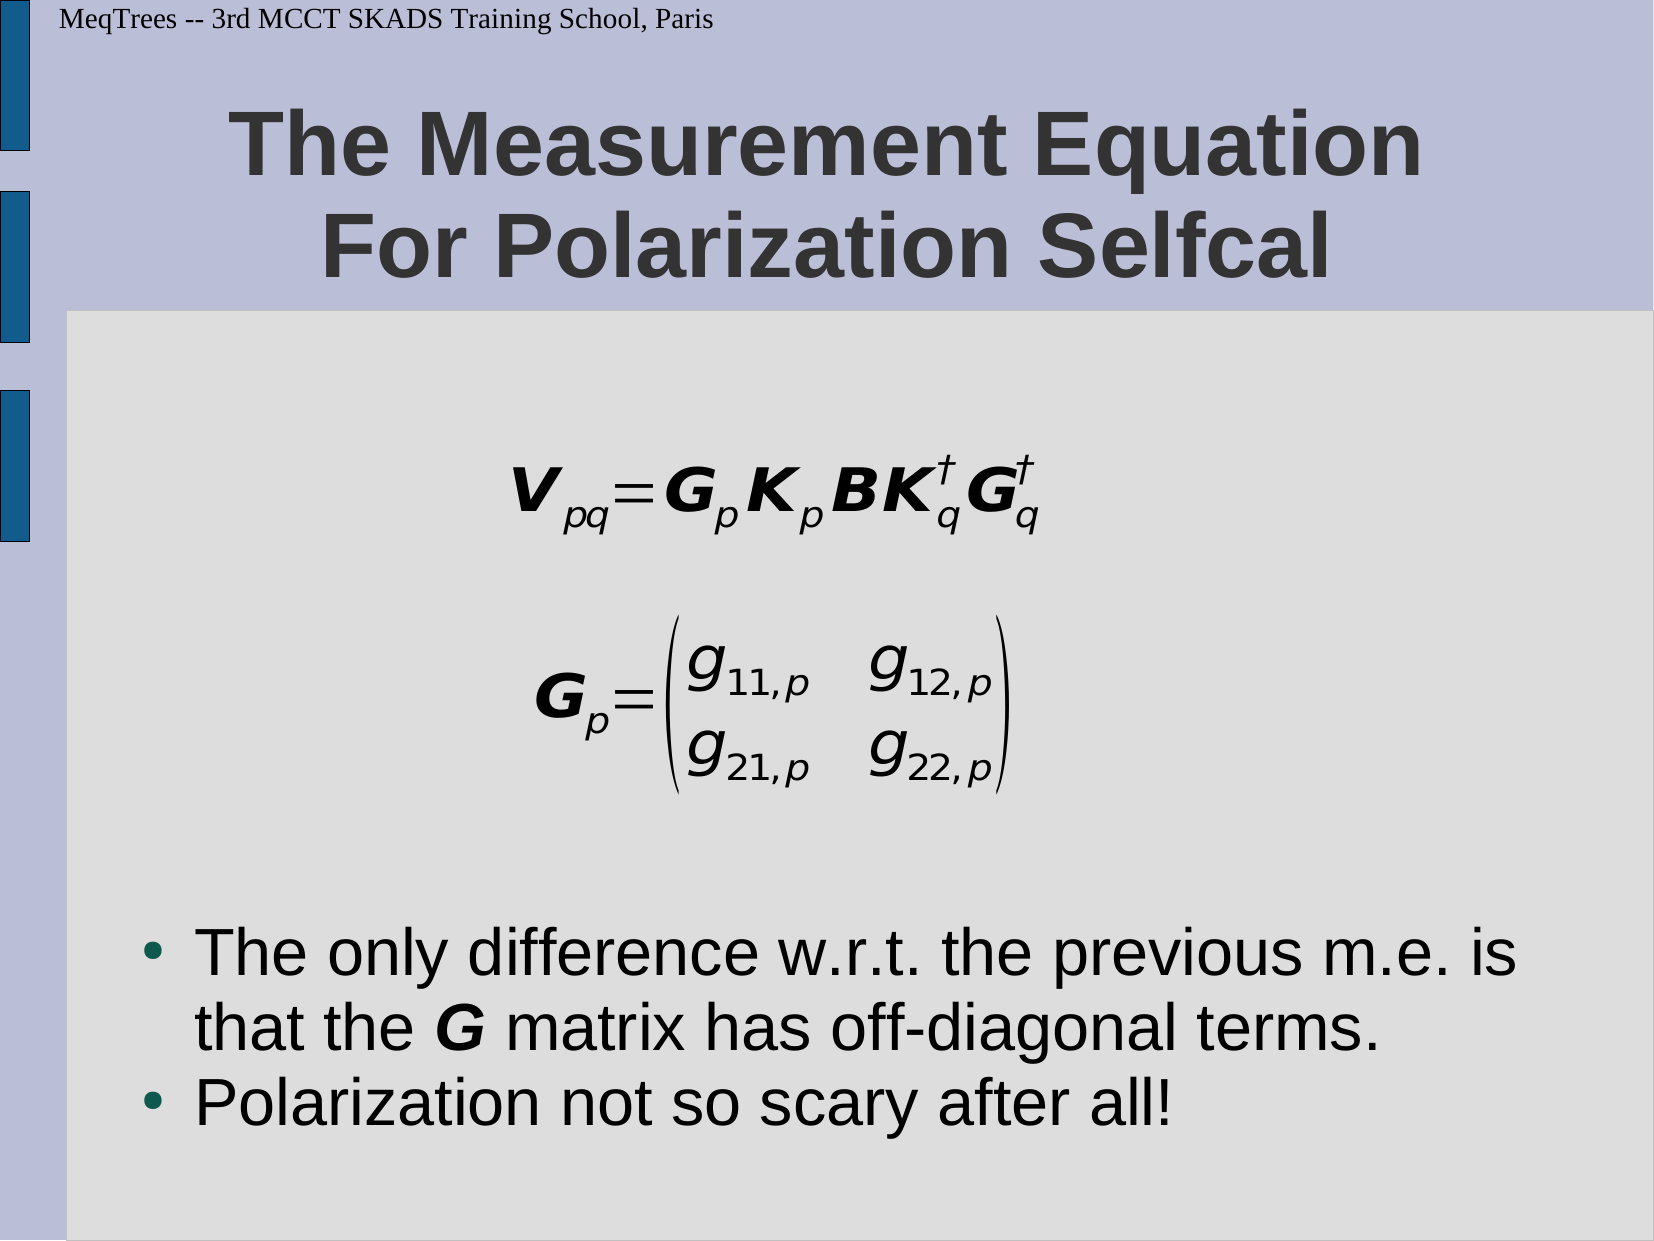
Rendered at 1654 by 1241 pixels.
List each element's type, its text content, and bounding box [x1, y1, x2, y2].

list The only difference w.r.t. the previous m.e. is that the G matrix has off-diagonal terms. Polarization not so scary after all! [123, 915, 1536, 1230]
chart [501, 447, 1044, 798]
title The Measurement Equation For Polarization Selfcal [121, 91, 1534, 299]
